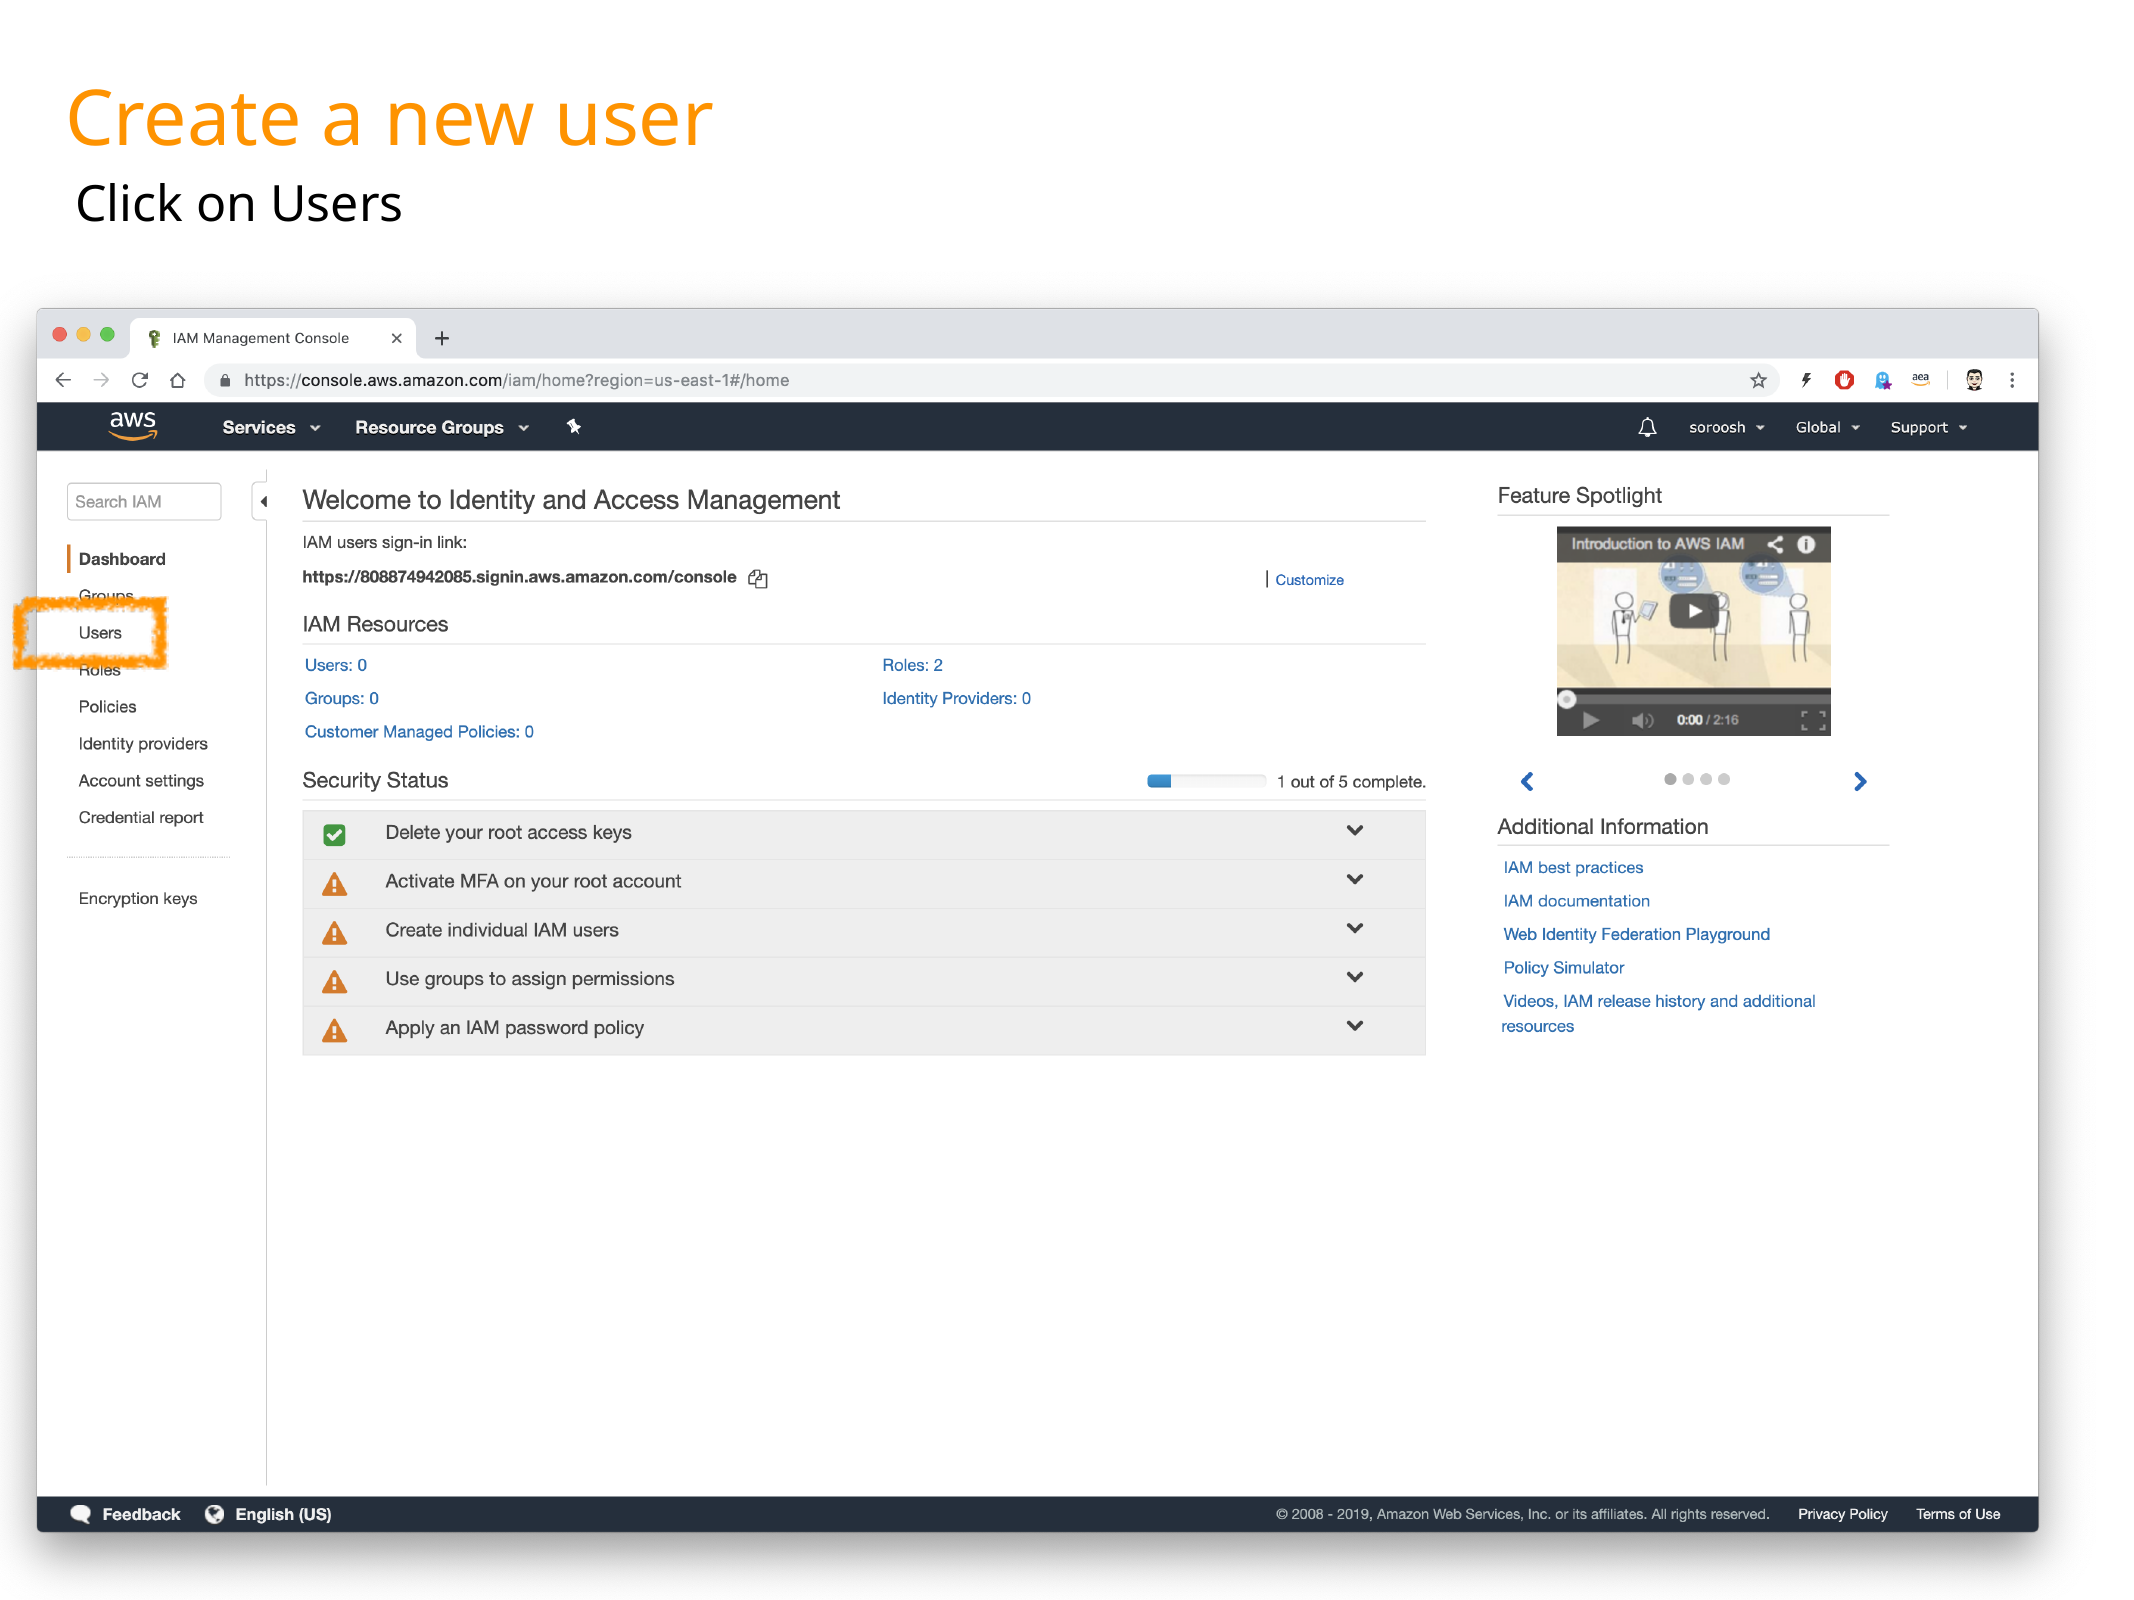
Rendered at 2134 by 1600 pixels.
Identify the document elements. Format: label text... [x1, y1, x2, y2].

text_box Click on Users [66, 162, 413, 240]
picture [0, 263, 2105, 1600]
text_box Create a new user [56, 59, 724, 170]
